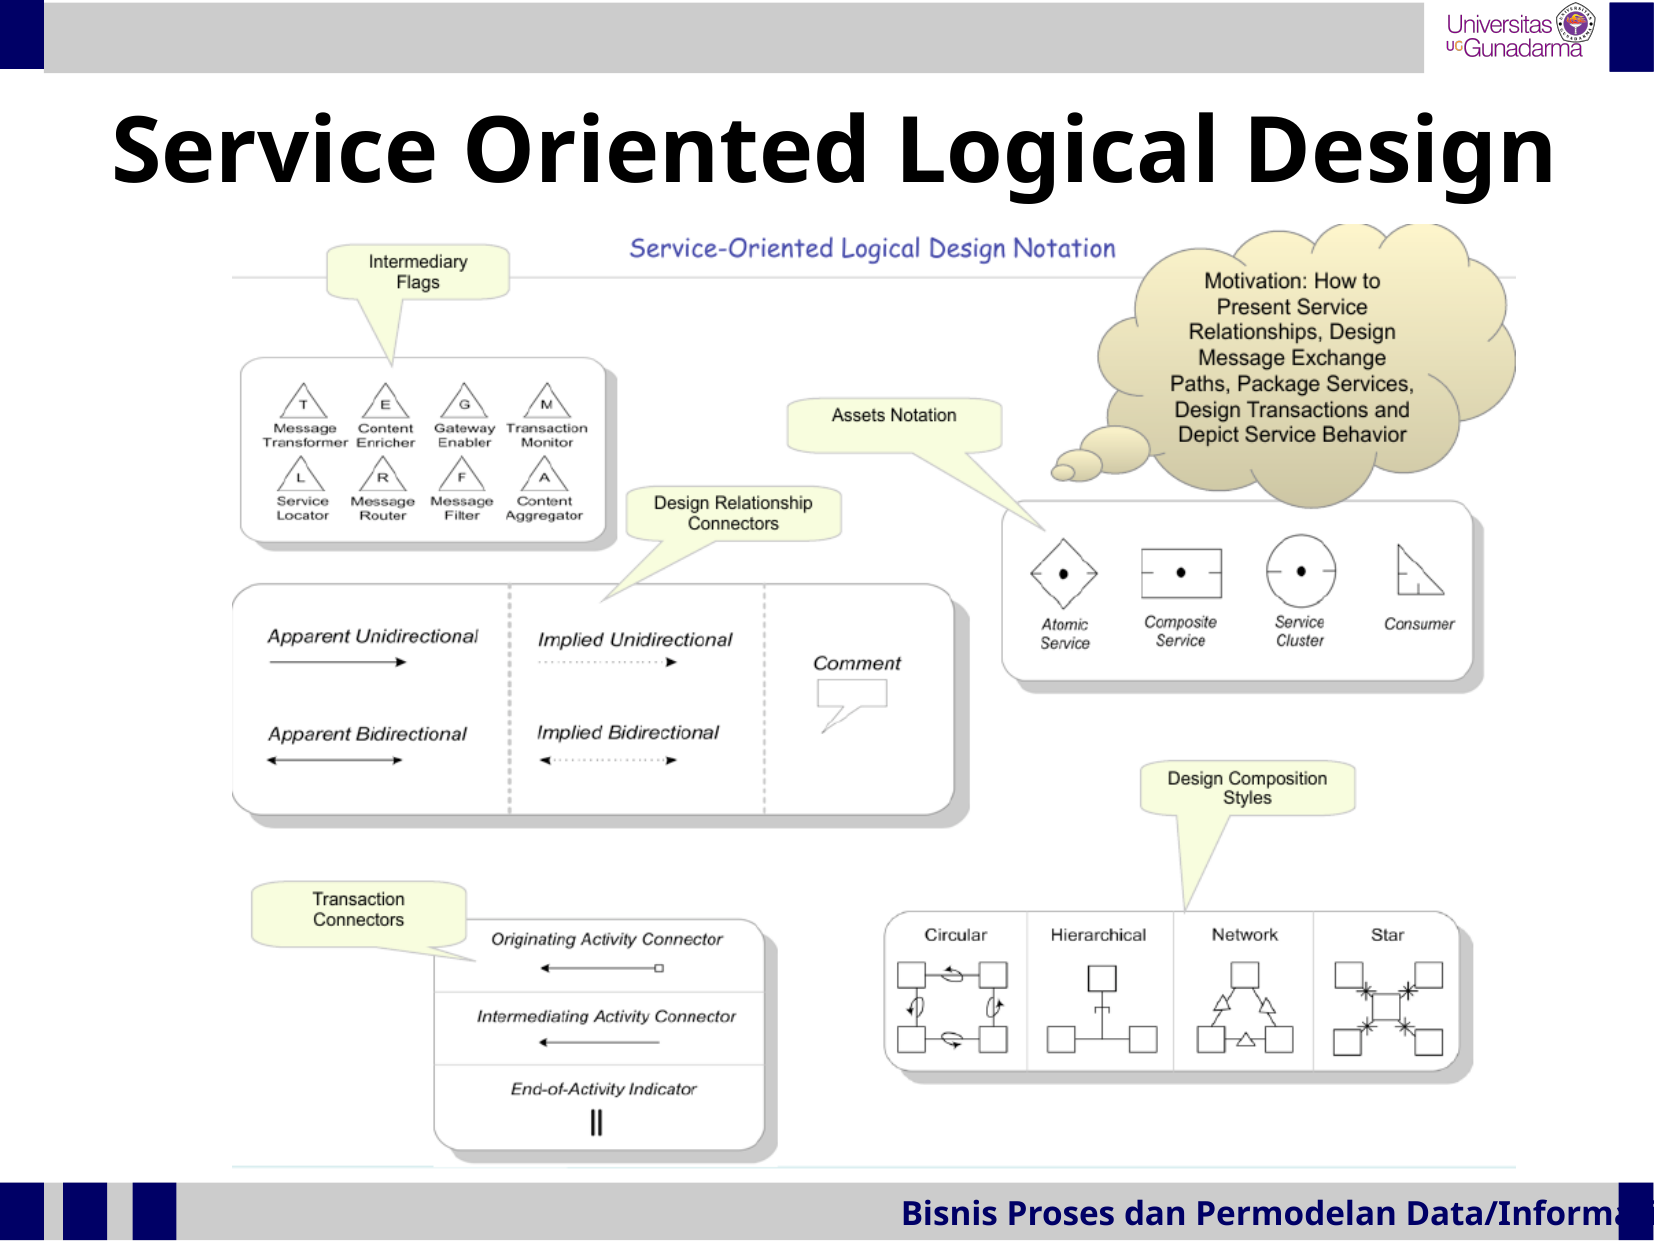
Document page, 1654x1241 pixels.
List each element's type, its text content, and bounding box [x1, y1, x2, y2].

picture [232, 224, 1516, 1171]
picture [1437, 2, 1610, 62]
title Service Oriented Logical Design [78, 84, 1592, 211]
